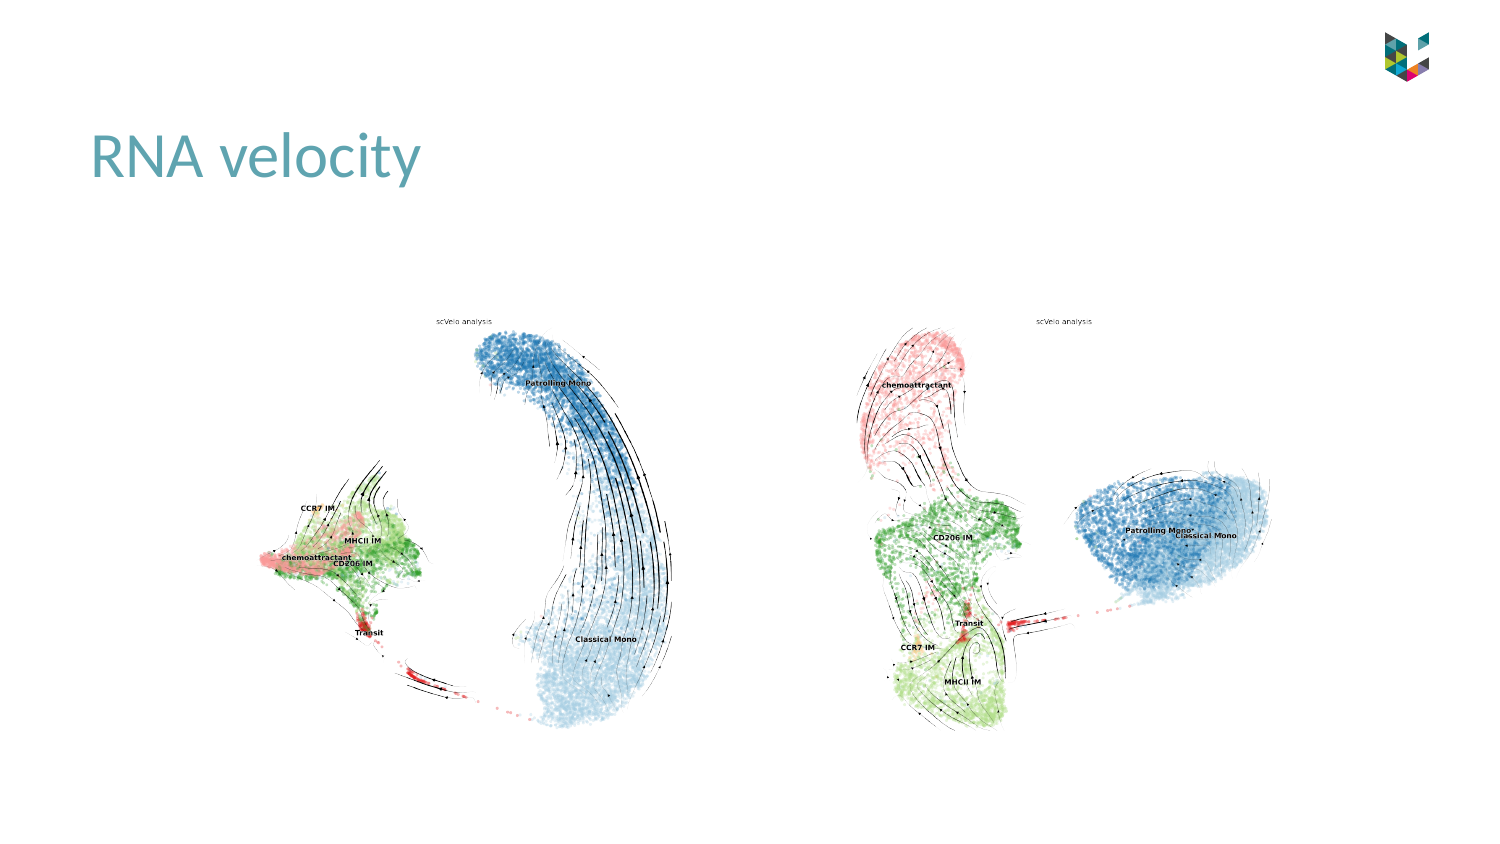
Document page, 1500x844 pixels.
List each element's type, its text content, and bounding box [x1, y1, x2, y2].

title RNA velocity [75, 105, 736, 199]
picture [252, 314, 676, 736]
picture [852, 314, 1276, 736]
picture [1385, 32, 1429, 82]
